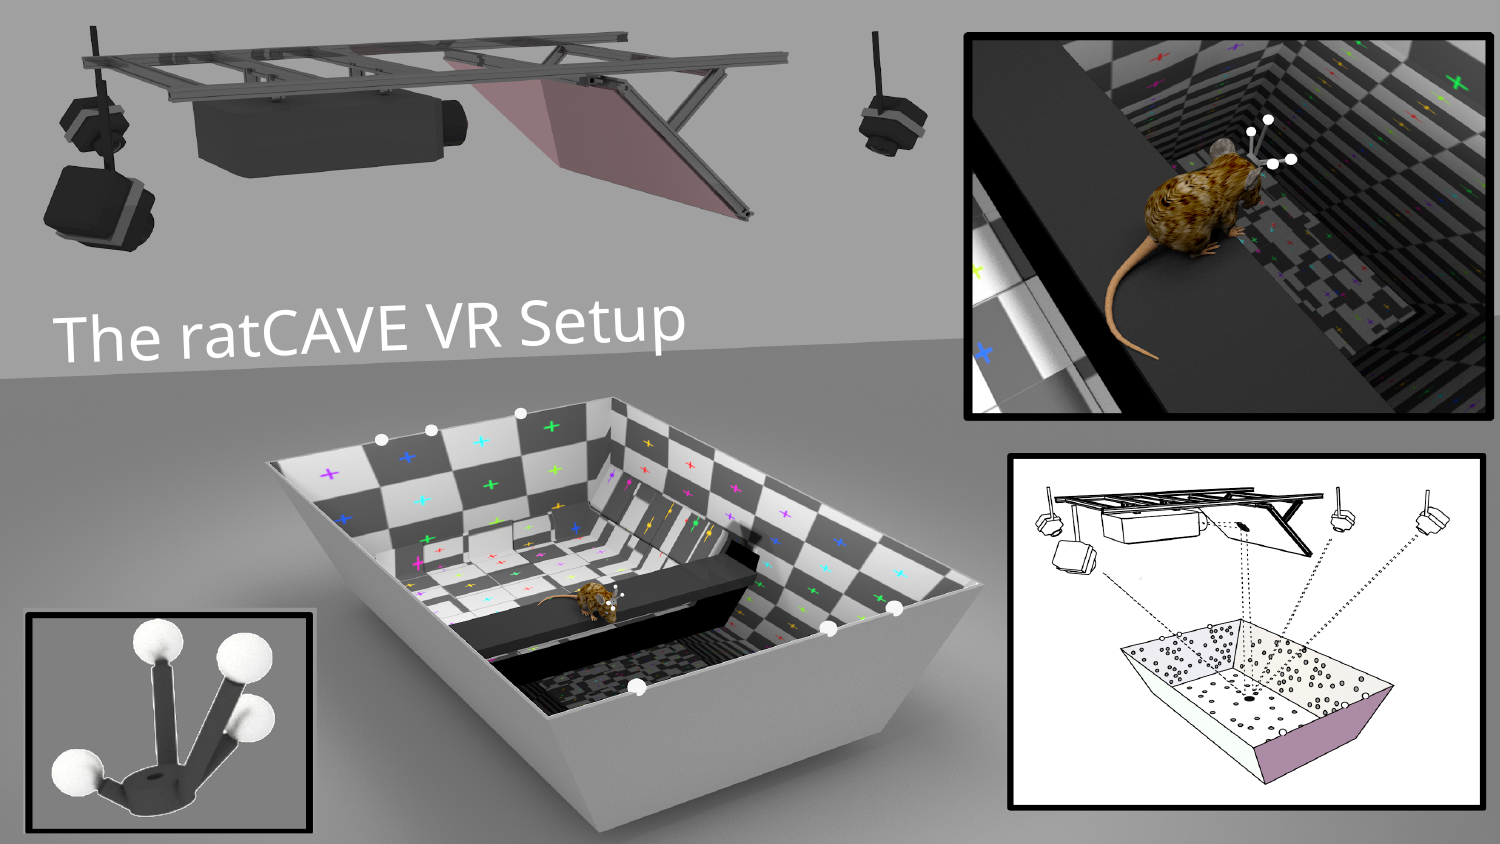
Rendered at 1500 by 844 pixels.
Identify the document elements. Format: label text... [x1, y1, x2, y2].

title The ratCAVE VR Setup [37, 258, 771, 384]
picture [0, 0, 1500, 844]
